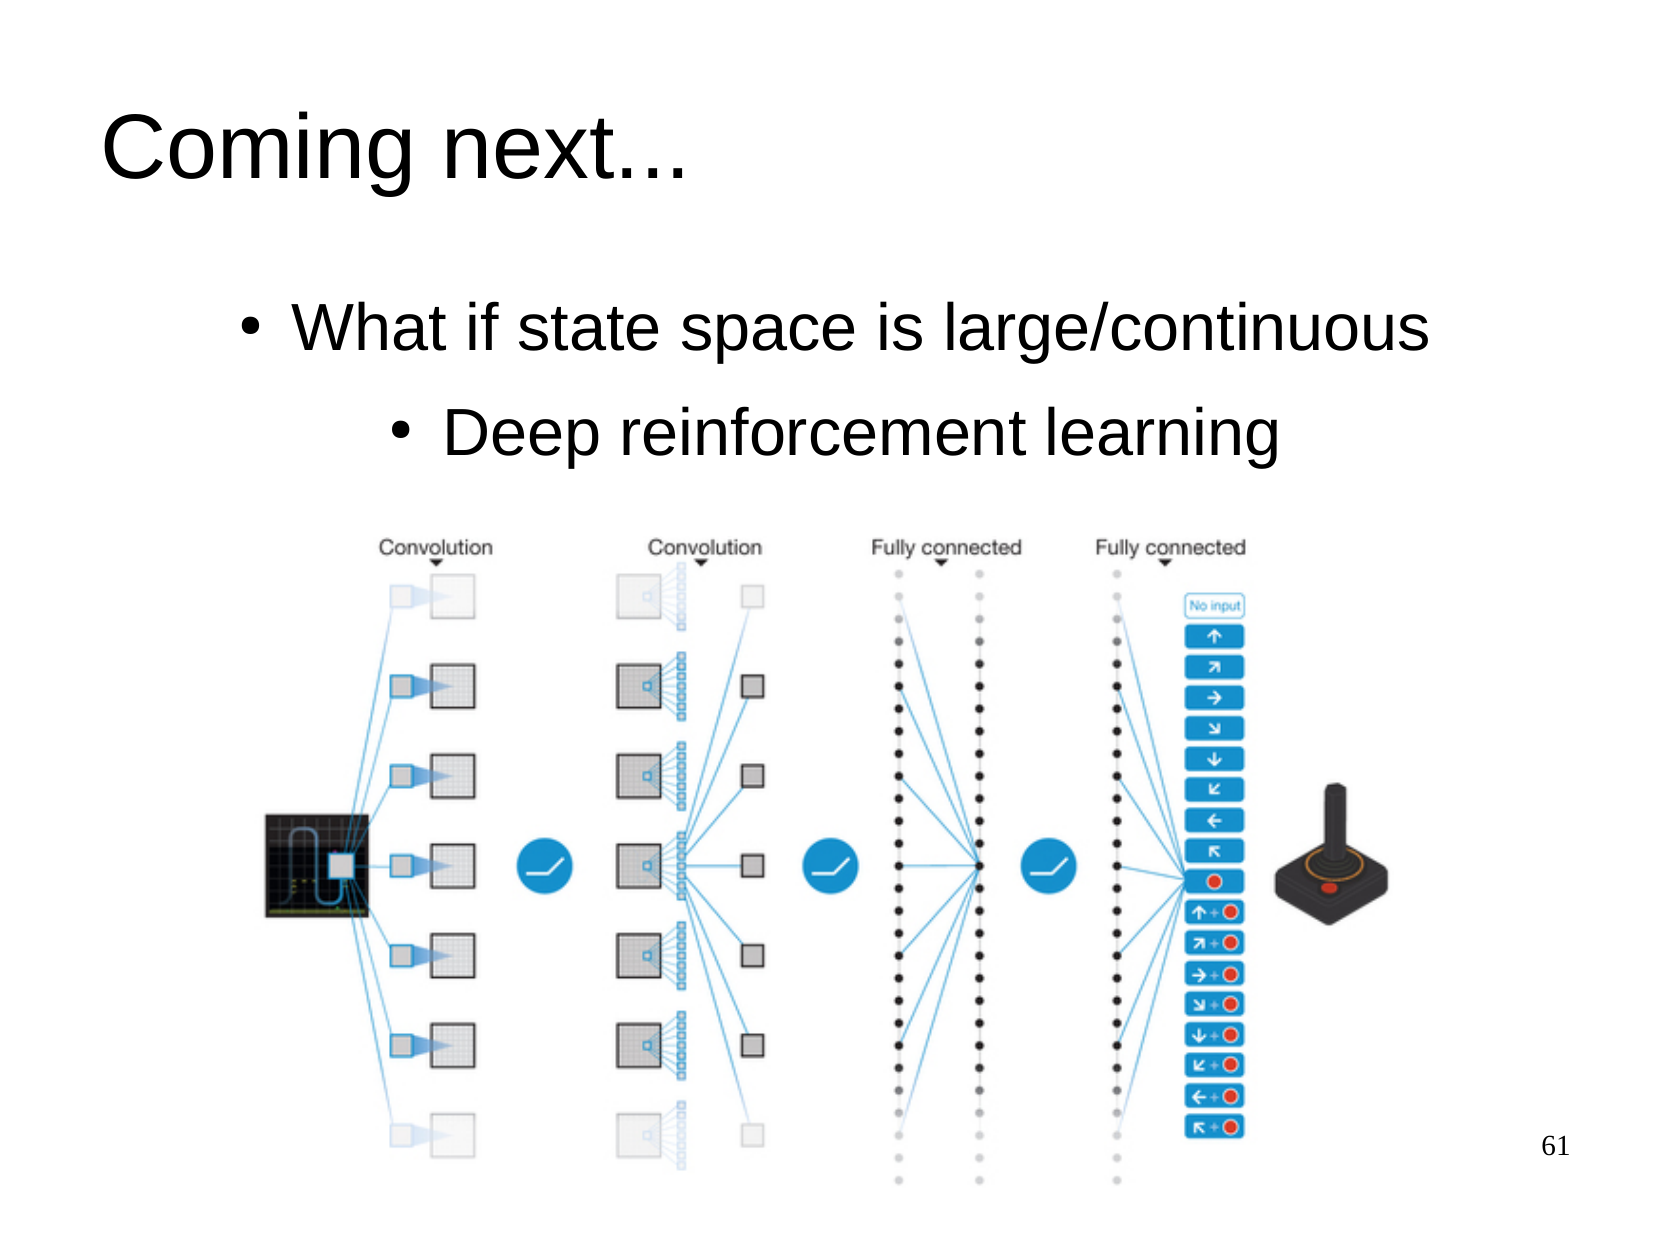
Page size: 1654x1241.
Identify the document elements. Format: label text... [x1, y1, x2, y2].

list What if state space is large/continuous Deep reinforcement learning [82, 290, 1571, 1010]
title Coming next... [100, 43, 1589, 251]
picture [253, 536, 1394, 1188]
